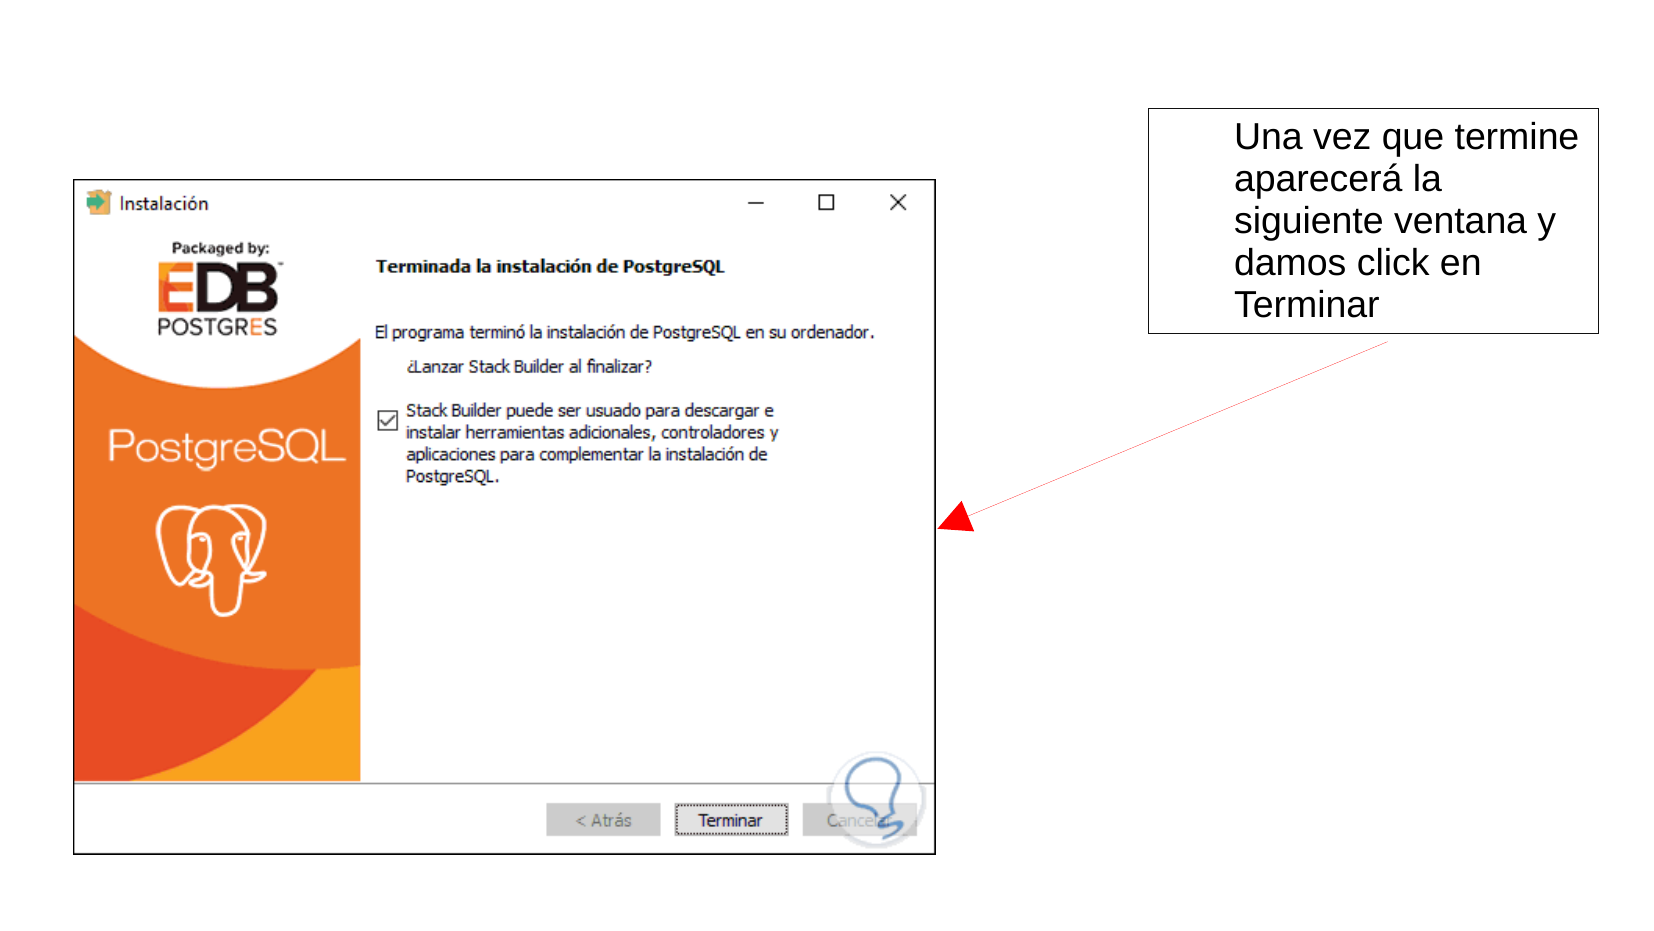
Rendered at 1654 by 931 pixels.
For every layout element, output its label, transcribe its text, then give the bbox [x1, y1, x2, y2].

text_box Una vez que termine aparecerá la siguiente ventana y damos click en Terminar [1148, 108, 1599, 334]
picture [73, 179, 936, 855]
